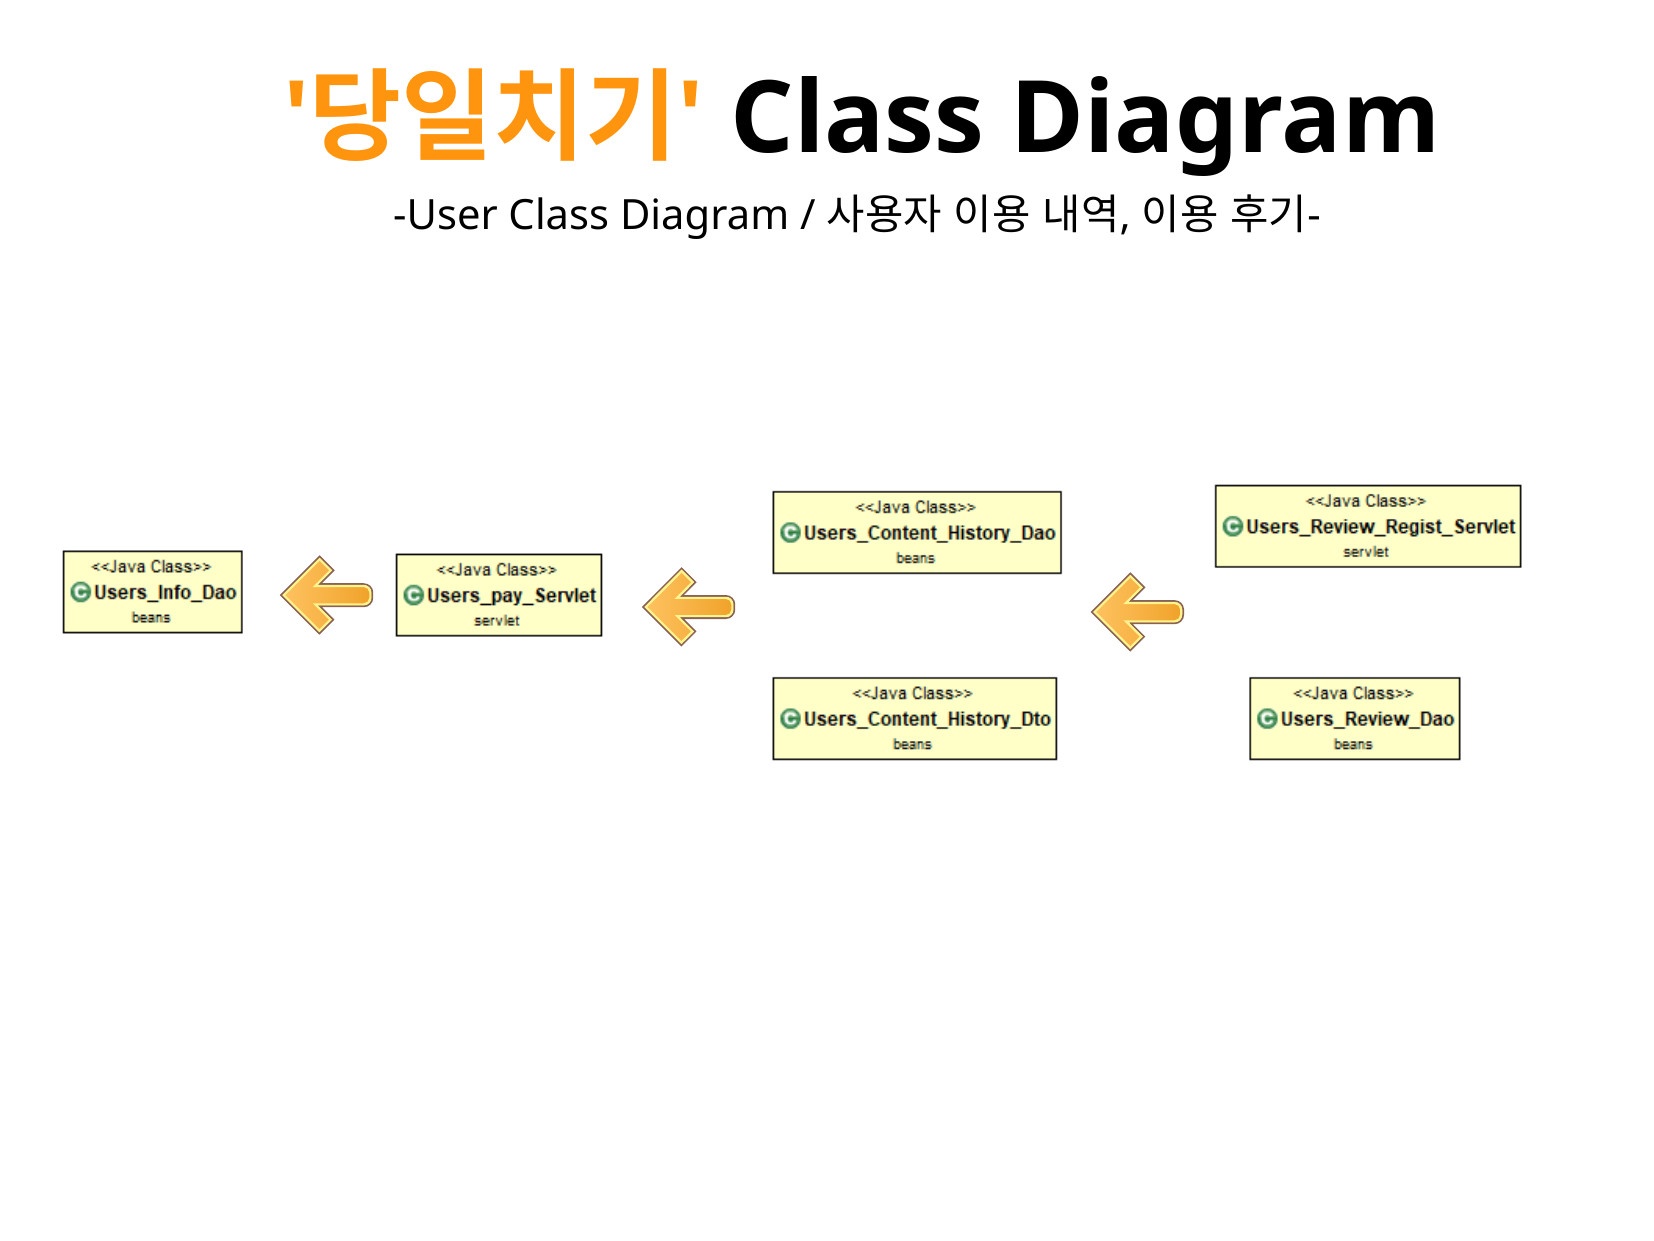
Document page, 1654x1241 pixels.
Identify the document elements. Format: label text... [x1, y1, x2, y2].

picture [35, 421, 1603, 898]
title '당일치기' Class Diagram -User Class Diagram / 사용자 이용 내역, 이용 후기- [118, 35, 1607, 243]
